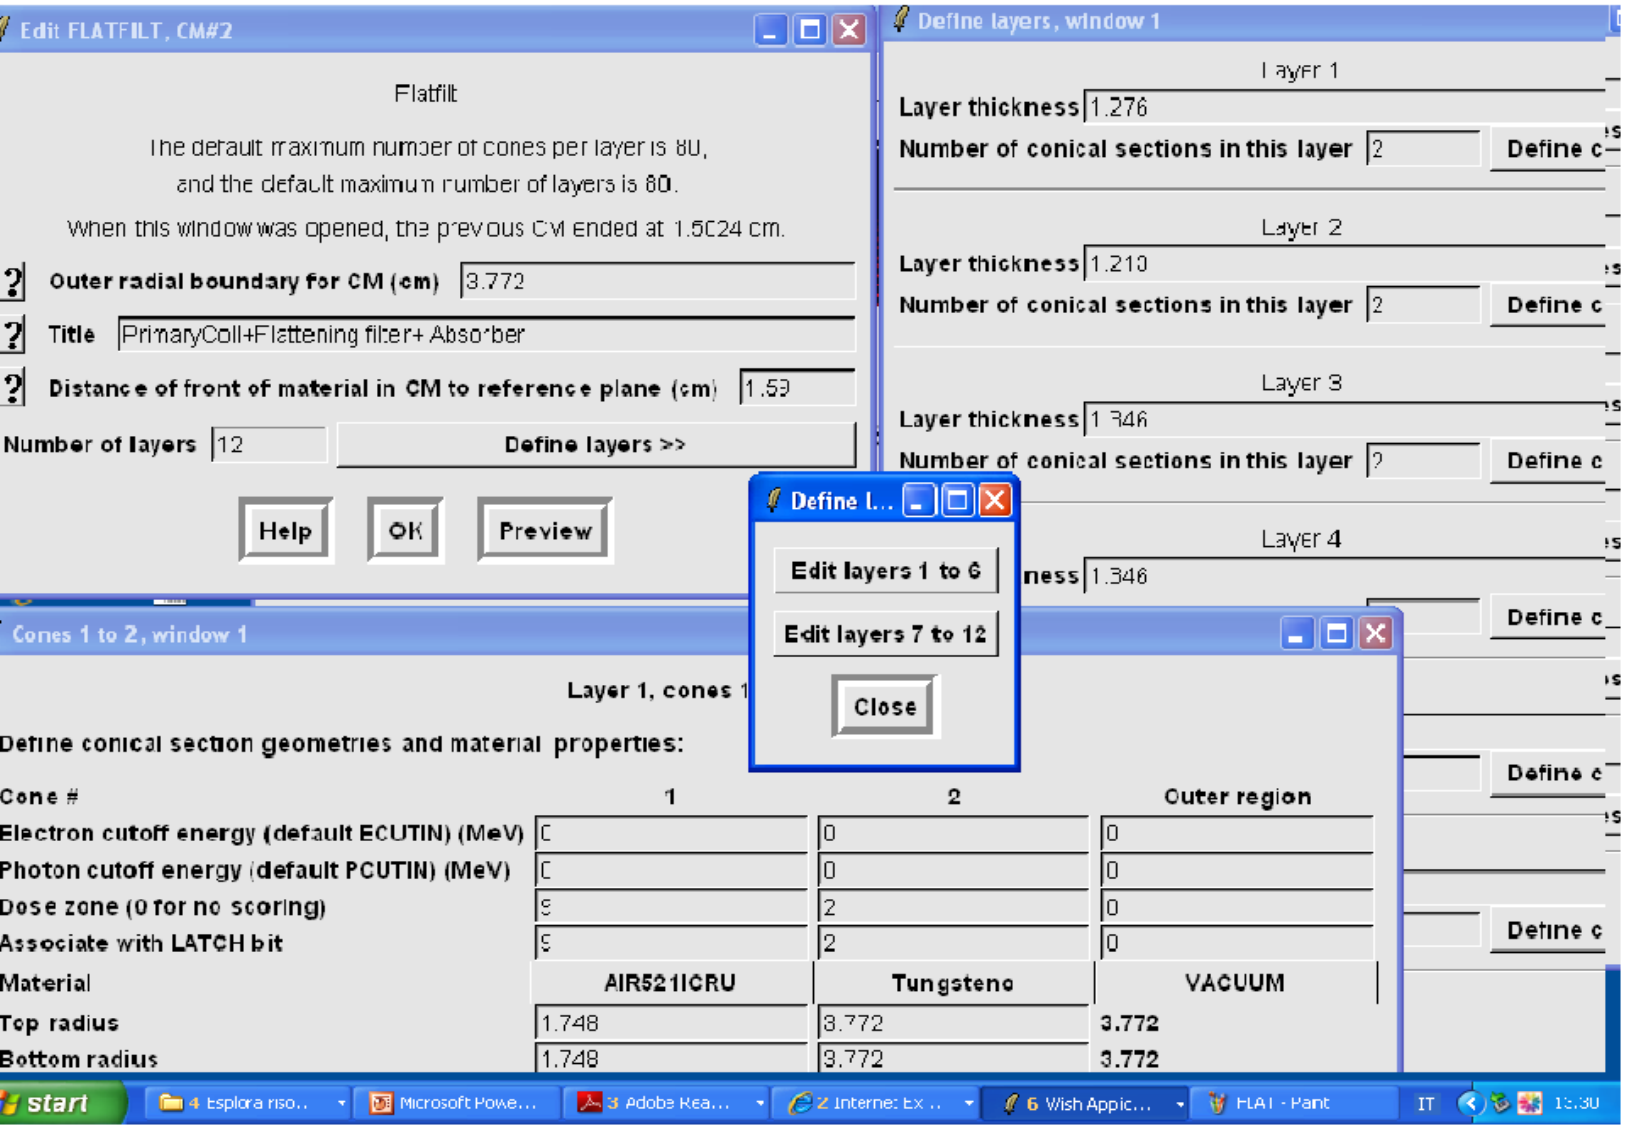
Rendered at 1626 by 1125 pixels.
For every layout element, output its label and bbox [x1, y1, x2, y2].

chart [0, 0, 1626, 1125]
